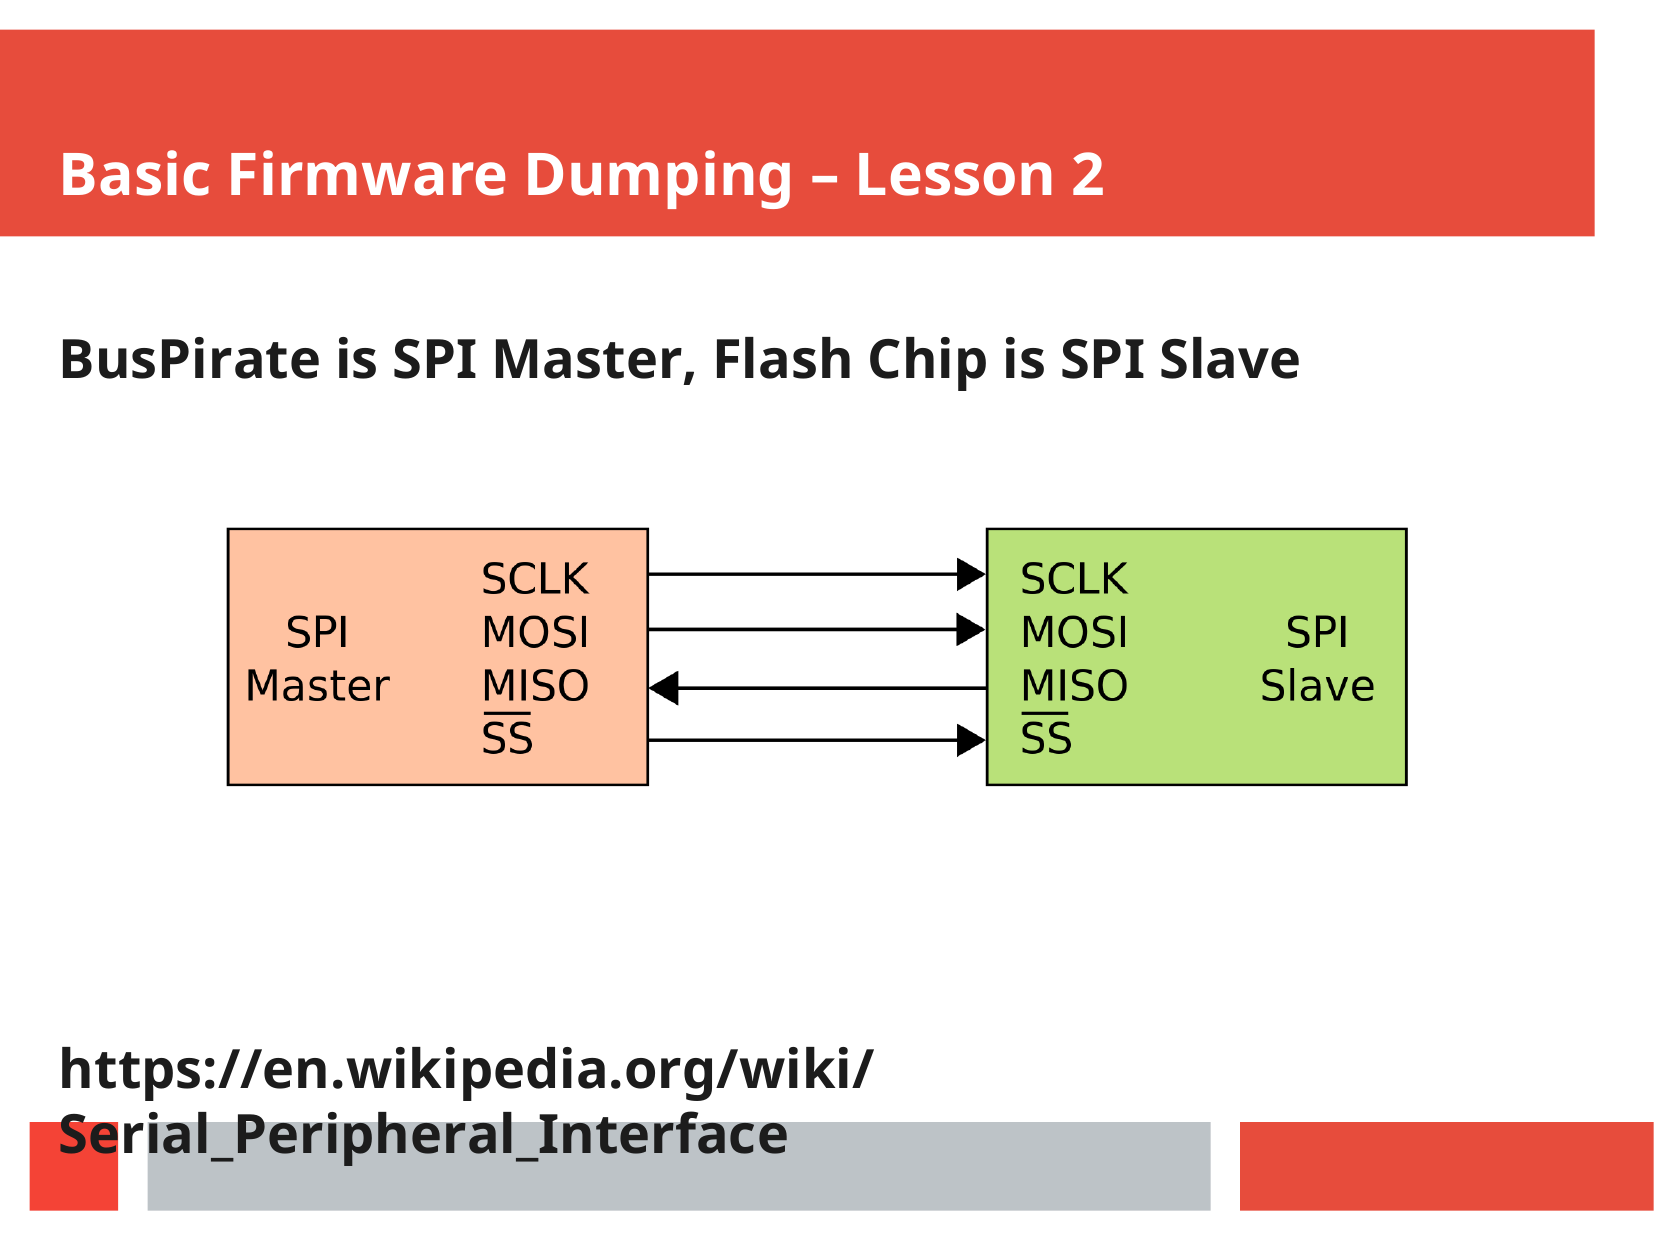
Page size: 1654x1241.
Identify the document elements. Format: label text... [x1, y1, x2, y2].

picture [151, 461, 1502, 883]
text_box BusPirate is SPI Master, Flash Chip is SPI Slave https://en.wikipedia.org/wiki/Serial_Peripheral_Interface [59, 324, 1565, 1093]
text_box Basic Firmware Dumping – Lesson 2 [59, 59, 1595, 207]
